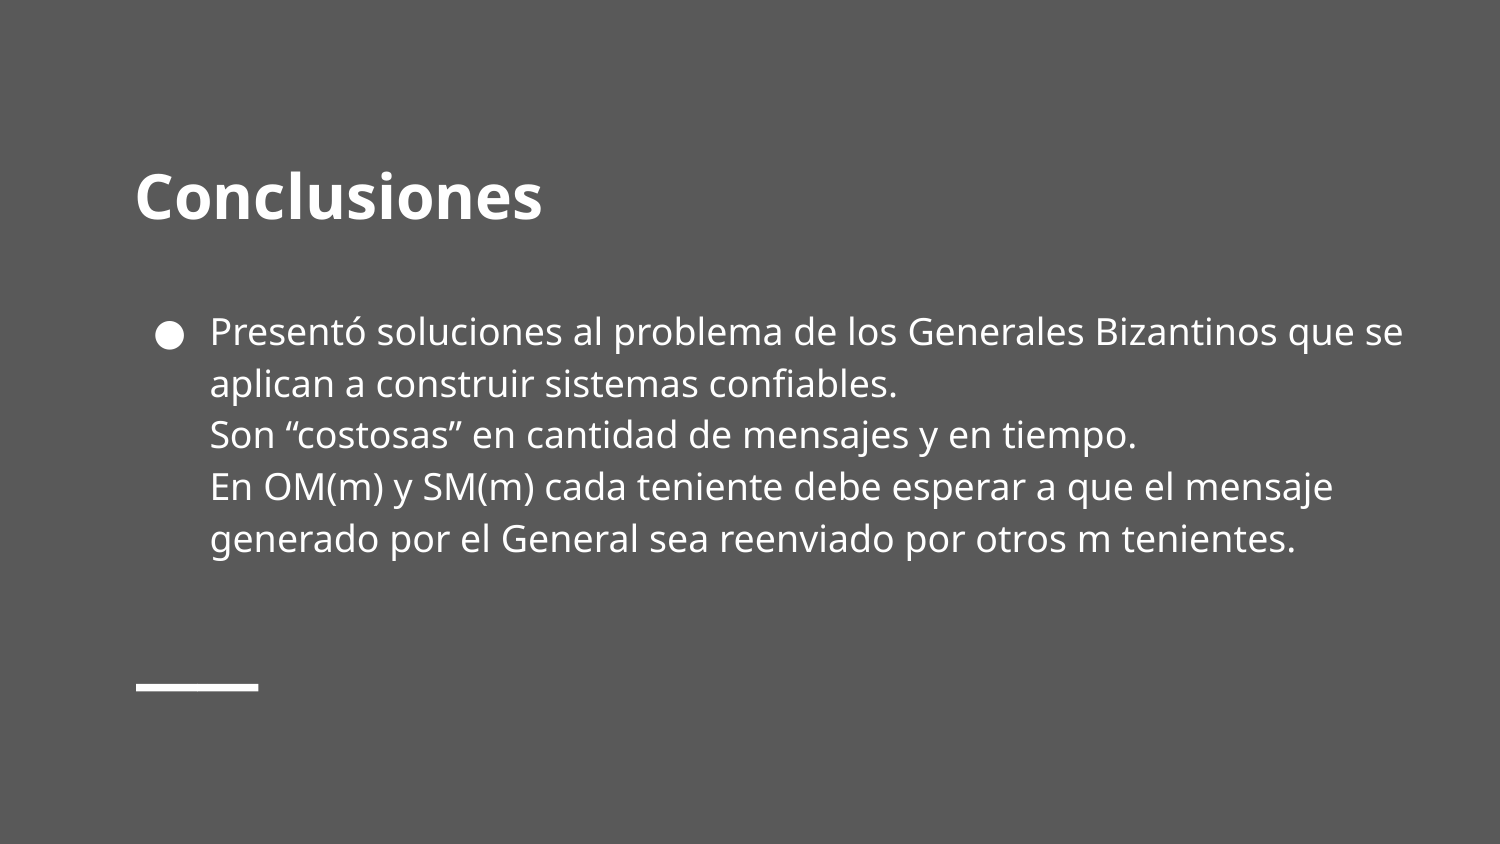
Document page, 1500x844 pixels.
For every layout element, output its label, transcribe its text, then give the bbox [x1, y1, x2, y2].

title Conclusiones [119, 141, 1272, 253]
title Presentó soluciones al problema de los Generales Bizantinos que se aplican a construir sistemas confiables. Son “costosas” en cantidad de mensajes y en tiempo. En OM(m) y SM(m) cada teniente debe esperar a que el mensaje generado por el General sea reenviado por otros m tenientes. [119, 286, 1449, 650]
